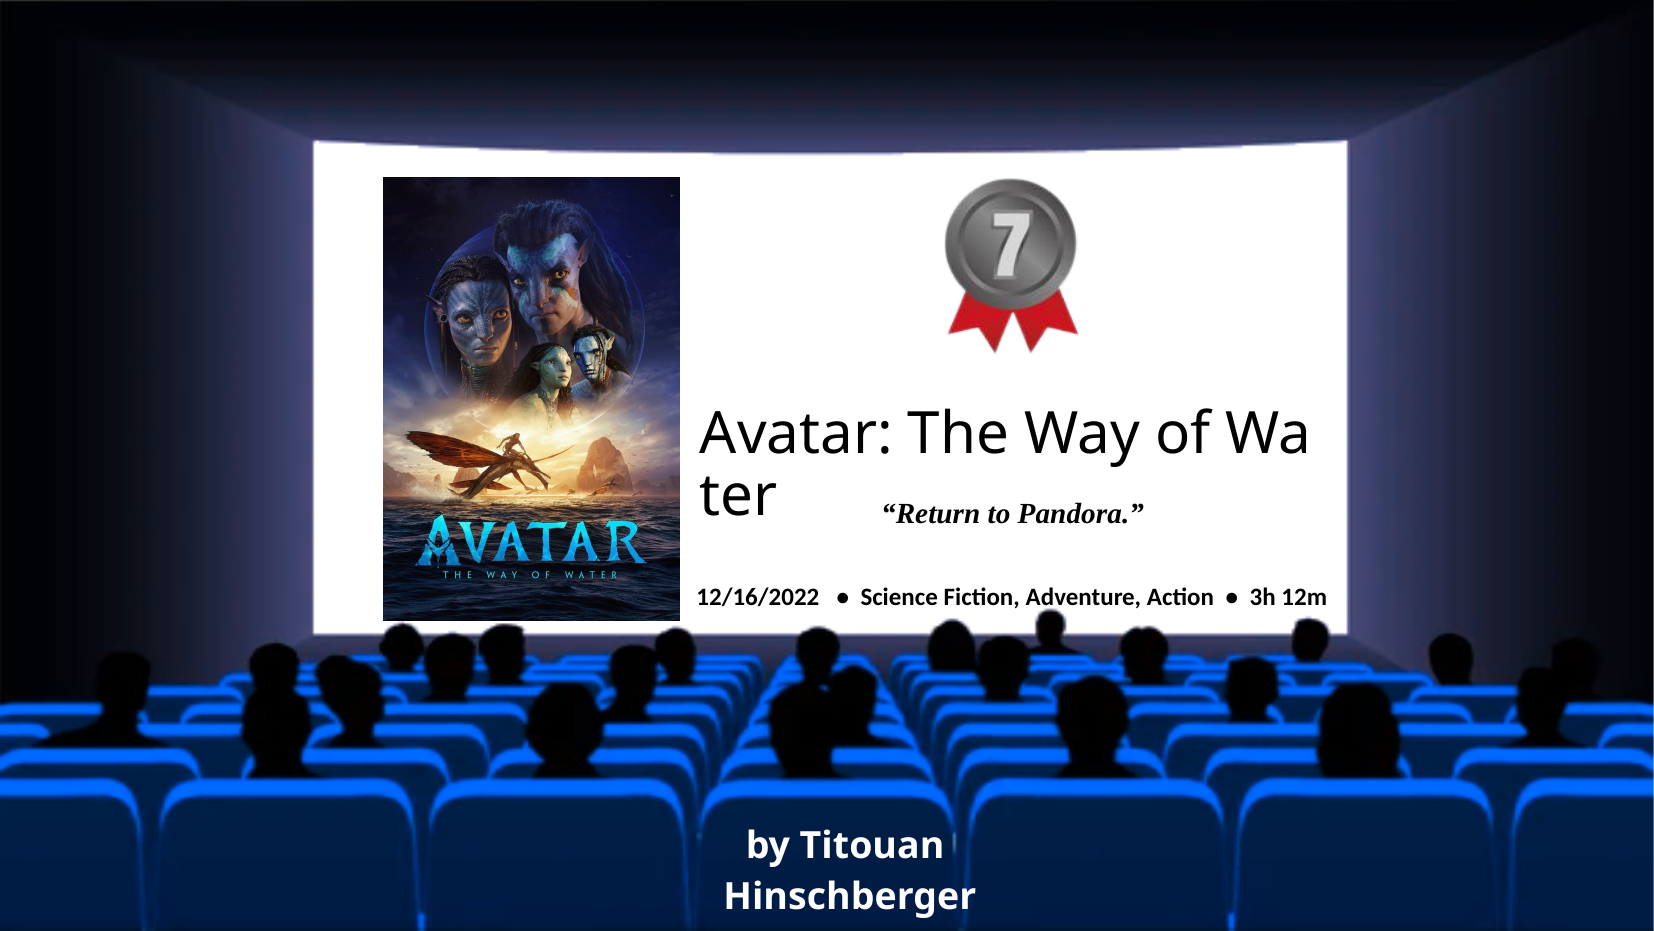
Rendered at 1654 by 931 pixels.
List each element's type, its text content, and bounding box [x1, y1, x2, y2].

text_box “Return to Pandora.” [685, 490, 1341, 538]
picture [0, 0, 1654, 931]
text_box 12/16/2022 • Science Fiction, Adventure, Action • 3h 12m [679, 578, 1347, 619]
text_box Avatar: The Way of Water [685, 383, 1341, 470]
